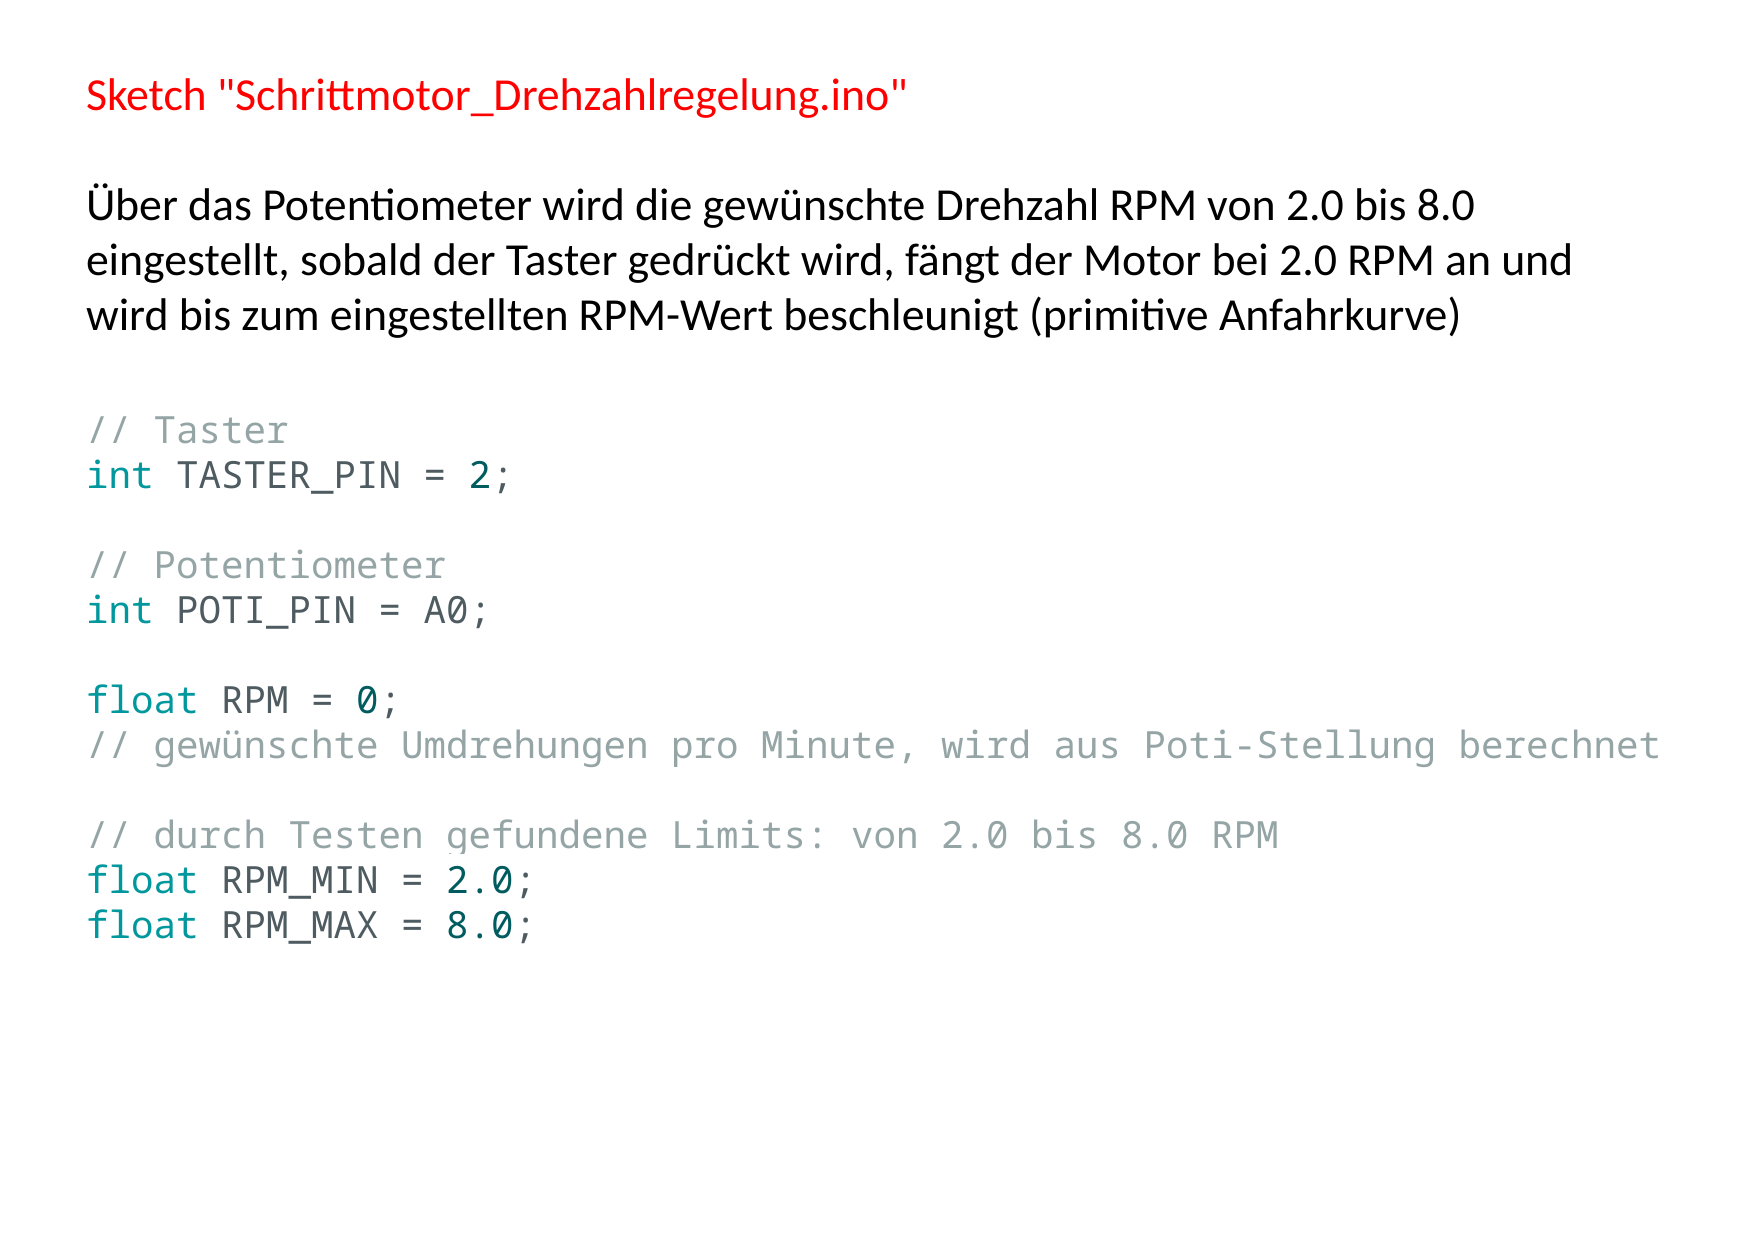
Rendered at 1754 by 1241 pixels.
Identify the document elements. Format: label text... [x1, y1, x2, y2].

text_box // Taster int TASTER_PIN = 2; // Potentiometer int POTI_PIN = A0; float RPM = 0; // gewünschte Umdrehungen pro Minute, wird aus Poti-Stellung berechnet // durch Testen gefundene Limits: von 2.0 bis 8.0 RPM float RPM_MIN = 2.0; float RPM_MAX = 8.0; [71, 398, 1710, 1005]
text_box Sketch "Schrittmotor_Drehzahlregelung.ino" Über das Potentiometer wird die gewünschte Drehzahl RPM von 2.0 bis 8.0 eingestellt, sobald der Taster gedrückt wird, fängt der Motor bei 2.0 RPM an und wird bis zum eingestellten RPM-Wert beschleunigt (primitive Anfahrkurve) [71, 56, 1645, 350]
